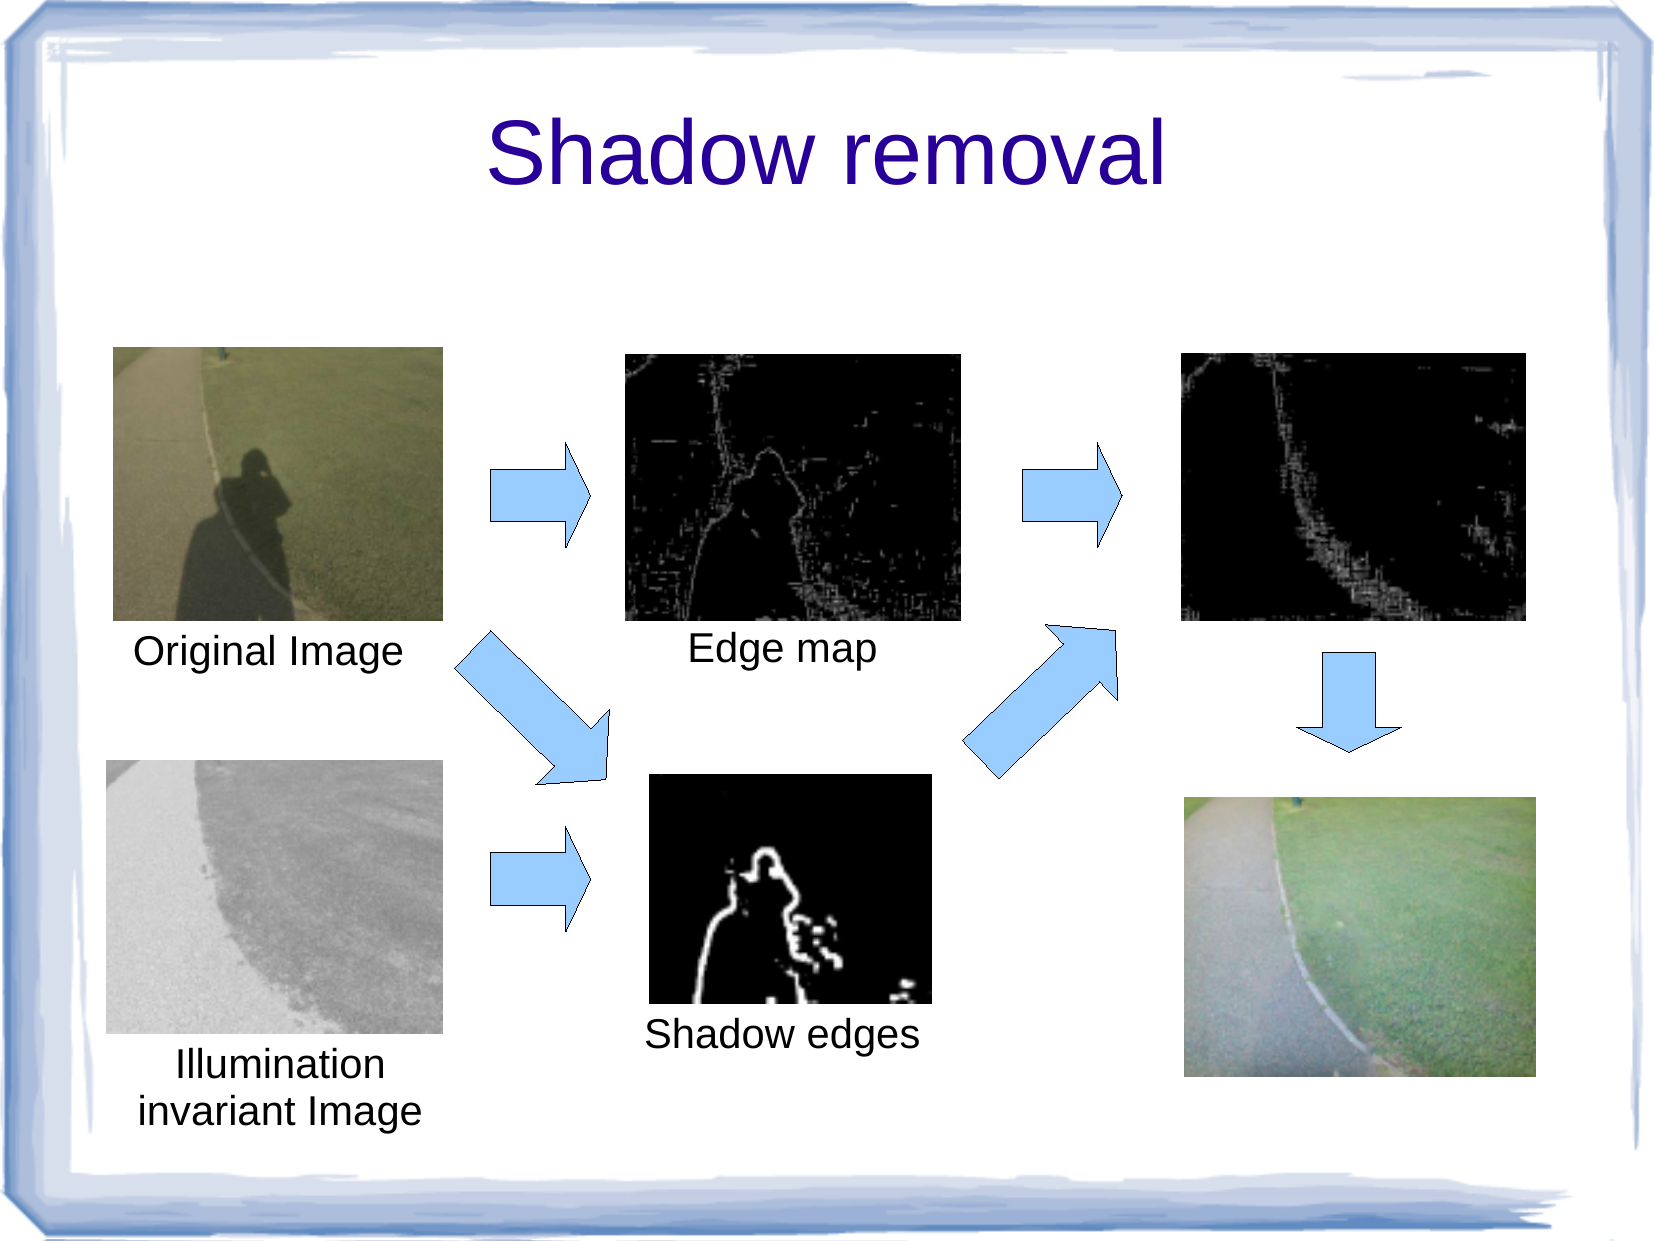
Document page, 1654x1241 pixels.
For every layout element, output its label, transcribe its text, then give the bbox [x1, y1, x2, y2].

title Shadow removal [82, 49, 1571, 257]
picture [0, 0, 1654, 1241]
text_box [1022, 442, 1123, 548]
text_box Shadow edges [620, 1003, 945, 1066]
text_box Original Image [118, 620, 443, 682]
text_box Illumination invariant Image [118, 1033, 443, 1142]
text_box Edge map [620, 617, 945, 680]
text_box [490, 442, 591, 548]
text_box [490, 826, 591, 932]
text_box [962, 624, 1118, 779]
text_box [454, 630, 610, 785]
text_box [1296, 652, 1402, 753]
